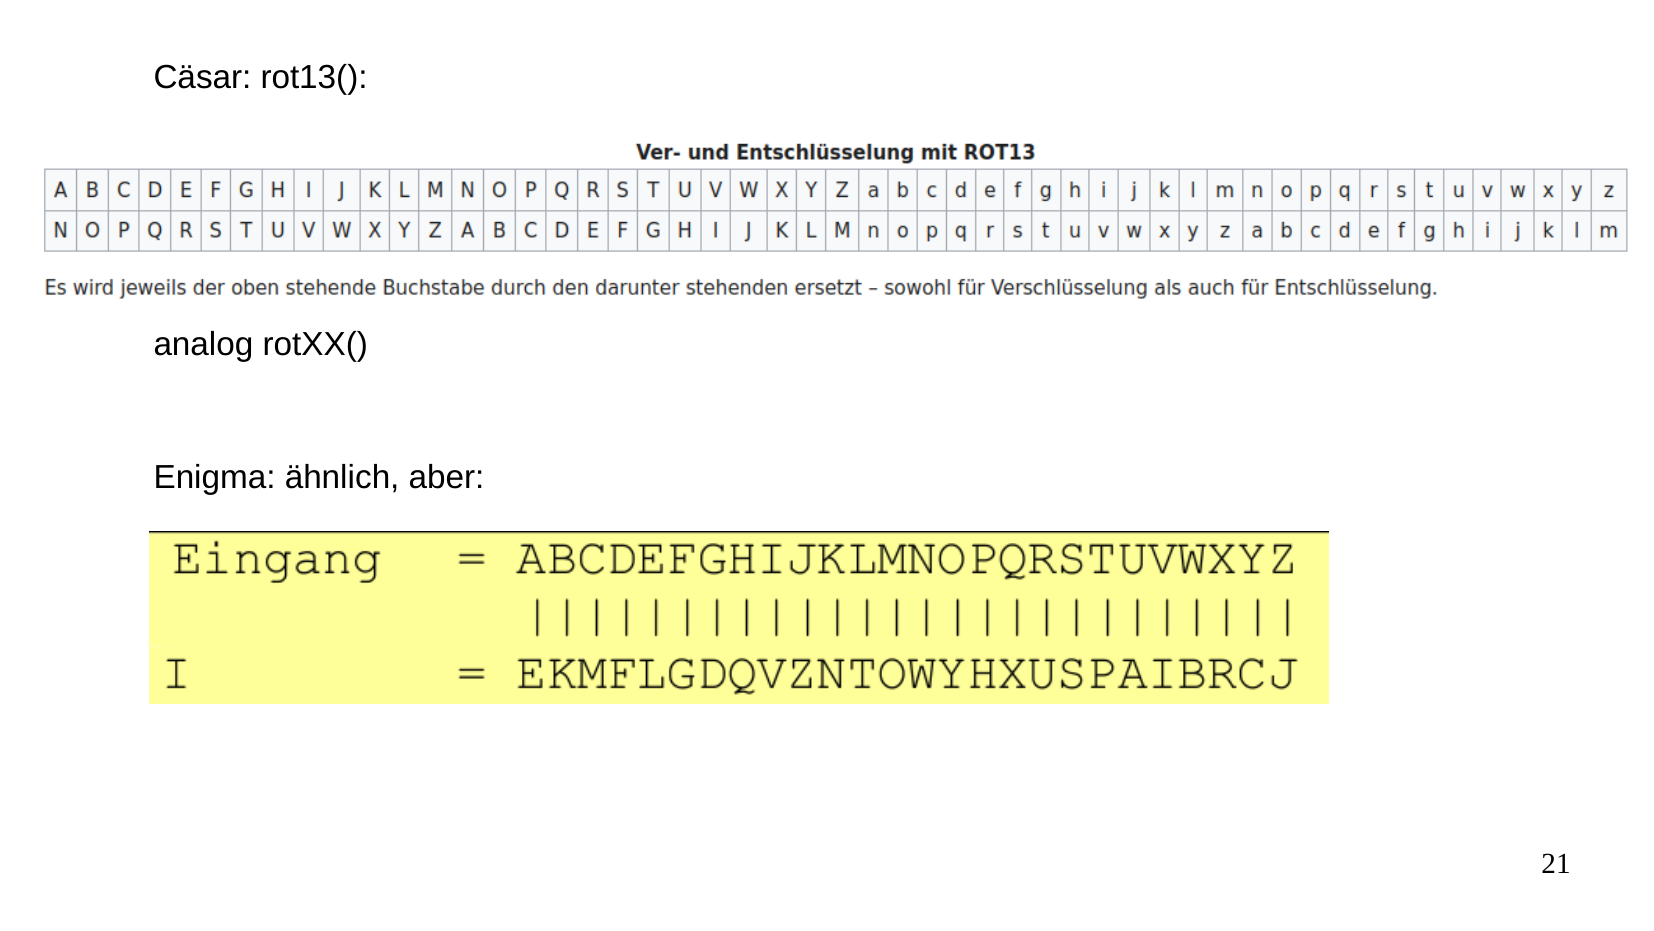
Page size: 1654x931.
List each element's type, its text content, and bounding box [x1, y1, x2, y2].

picture [29, 118, 1648, 326]
picture [149, 531, 1329, 704]
list Cäsar: rot13(): analog rotXX() Enigma: ähnlich, aber: [82, 59, 1571, 118]
list Cäsar: rot13(): analog rotXX() Enigma: ähnlich, aber: [82, 326, 1571, 886]
